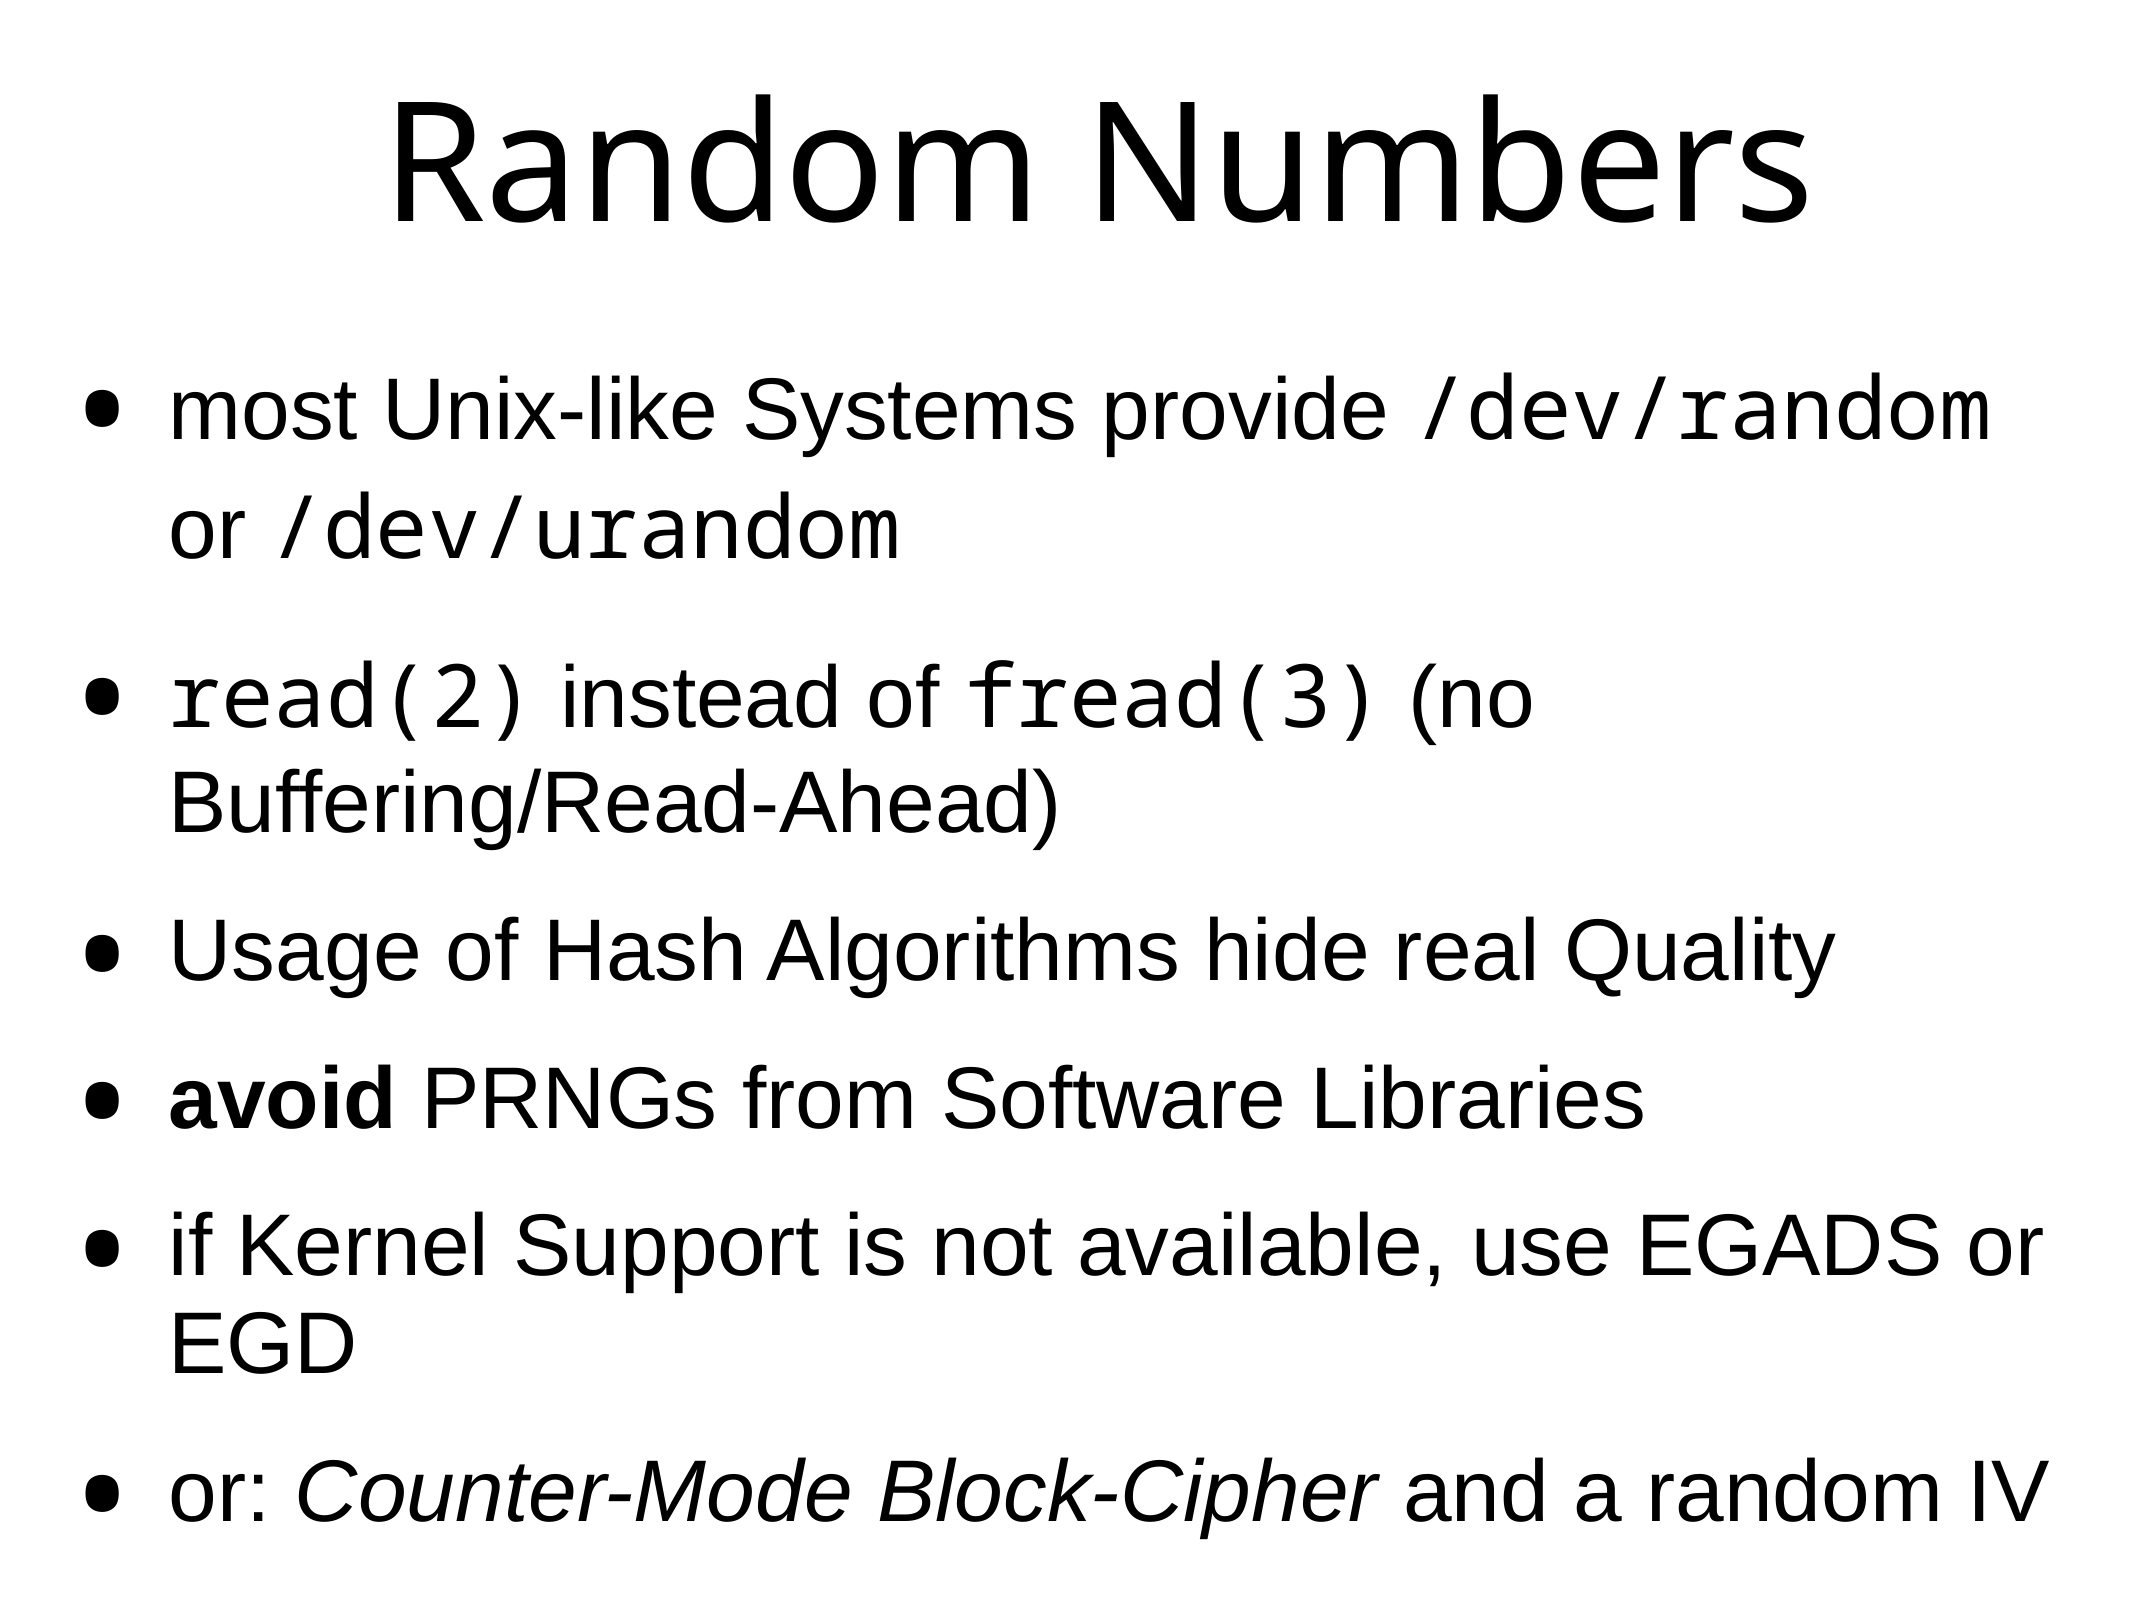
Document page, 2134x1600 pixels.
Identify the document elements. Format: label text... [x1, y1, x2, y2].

title Random Numbers [324, 29, 1874, 285]
list most Unix-like Systems provide /dev/random or /dev/urandom read(2) instead of fread(3) (no Buffering/Read-Ahead) Usage of Hash Algorithms hide real Quality avoid PRNGs from Software Libraries if Kernel Support is not available, use EGADS or EGD or: Counter-Mode Block-Cipher and a random IV [14, 293, 2098, 1592]
